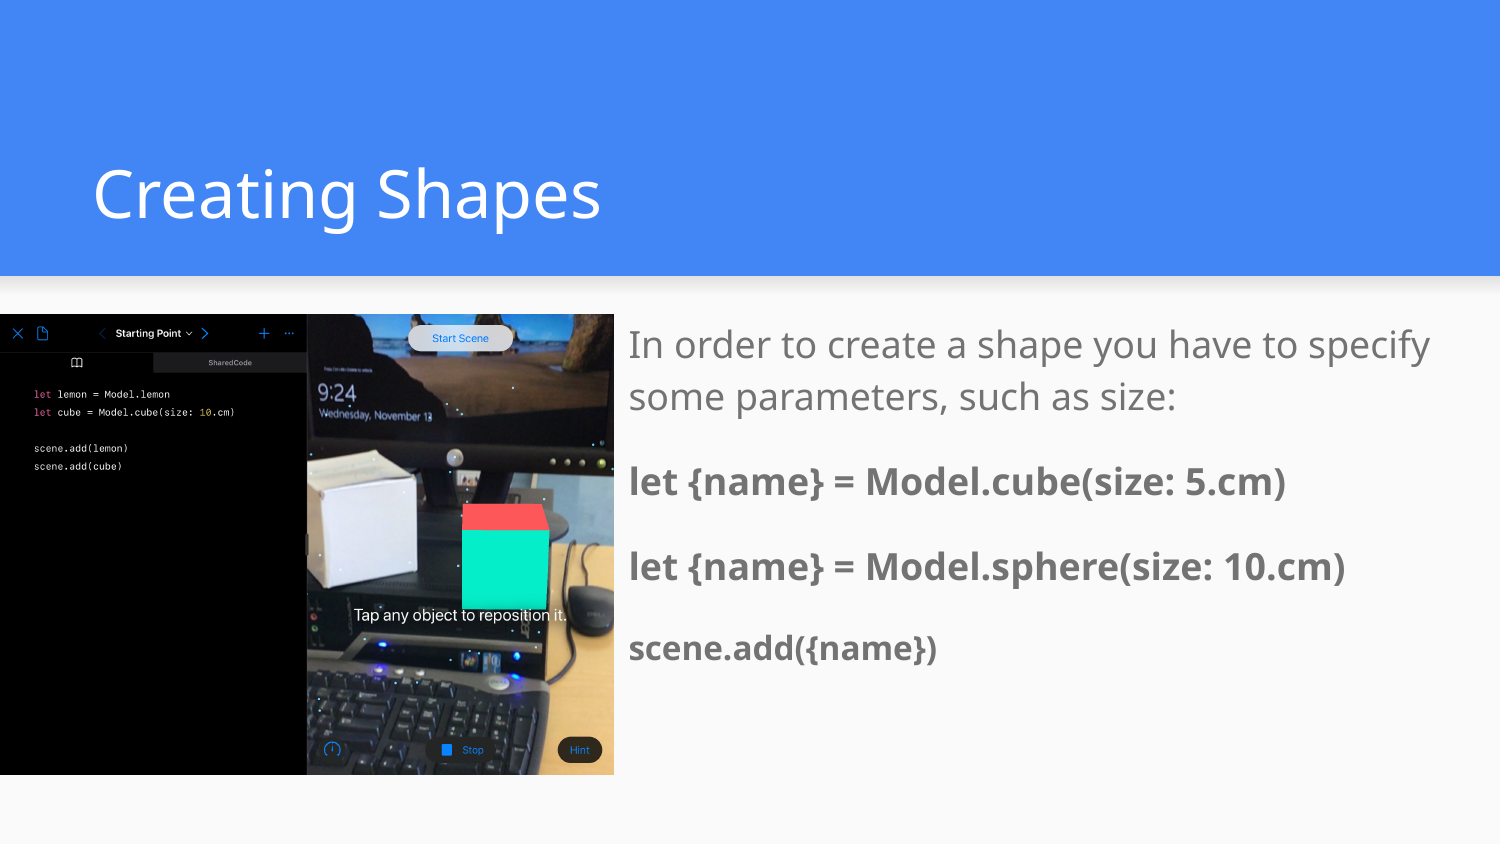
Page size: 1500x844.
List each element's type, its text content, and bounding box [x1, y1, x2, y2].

title Creating Shapes [77, 121, 1427, 248]
picture [0, 314, 614, 775]
list In order to create a shape you have to specify some parameters, such as size: let {name} = Model.cube(size: 5.cm) let {name} = Model.sphere(size: 10.cm) scene.add({name}) [613, 299, 1500, 744]
